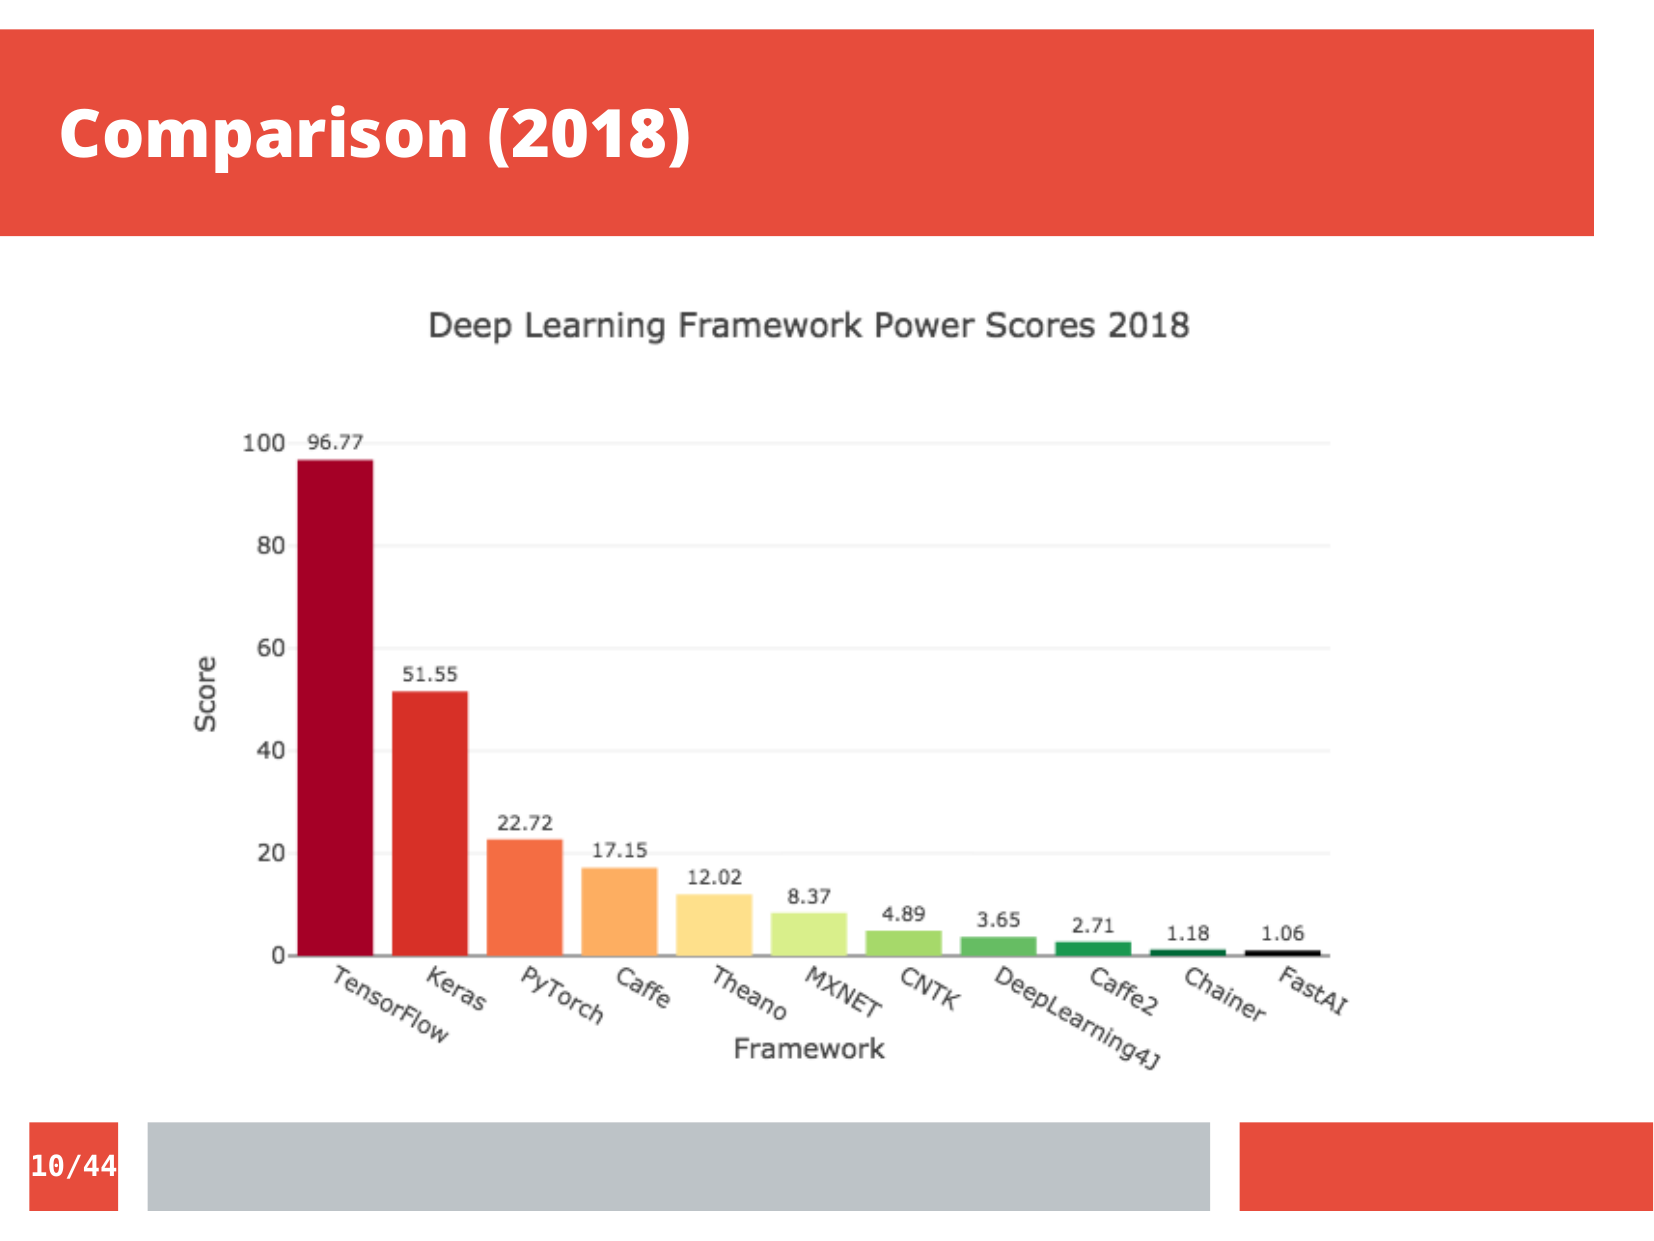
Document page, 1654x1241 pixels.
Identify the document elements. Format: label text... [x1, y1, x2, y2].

picture [134, 241, 1485, 1111]
title Comparison (2018) [58, 90, 1594, 178]
